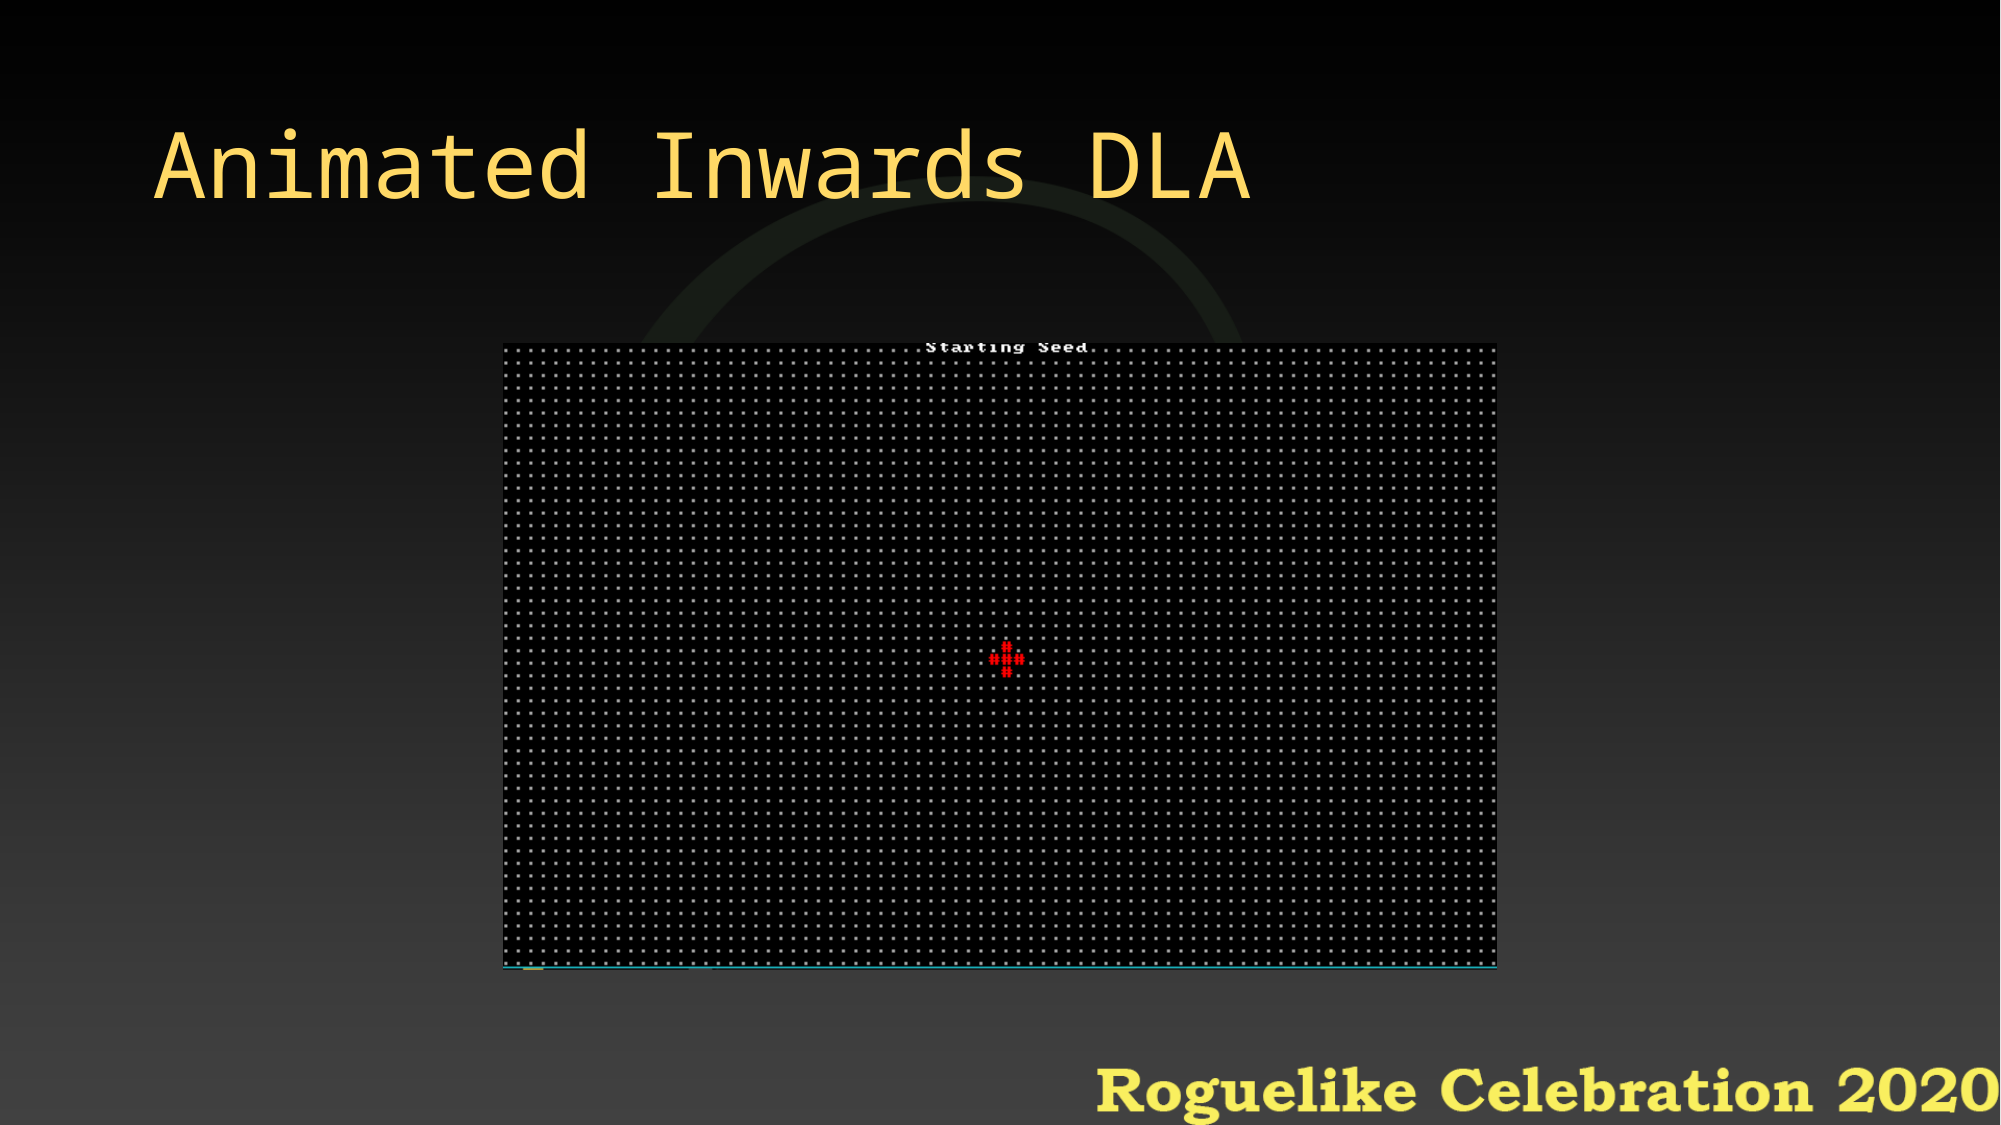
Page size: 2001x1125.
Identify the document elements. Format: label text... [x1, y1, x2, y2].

picture [0, 0, 2001, 1125]
title Animated Inwards DLA [137, 59, 1863, 278]
